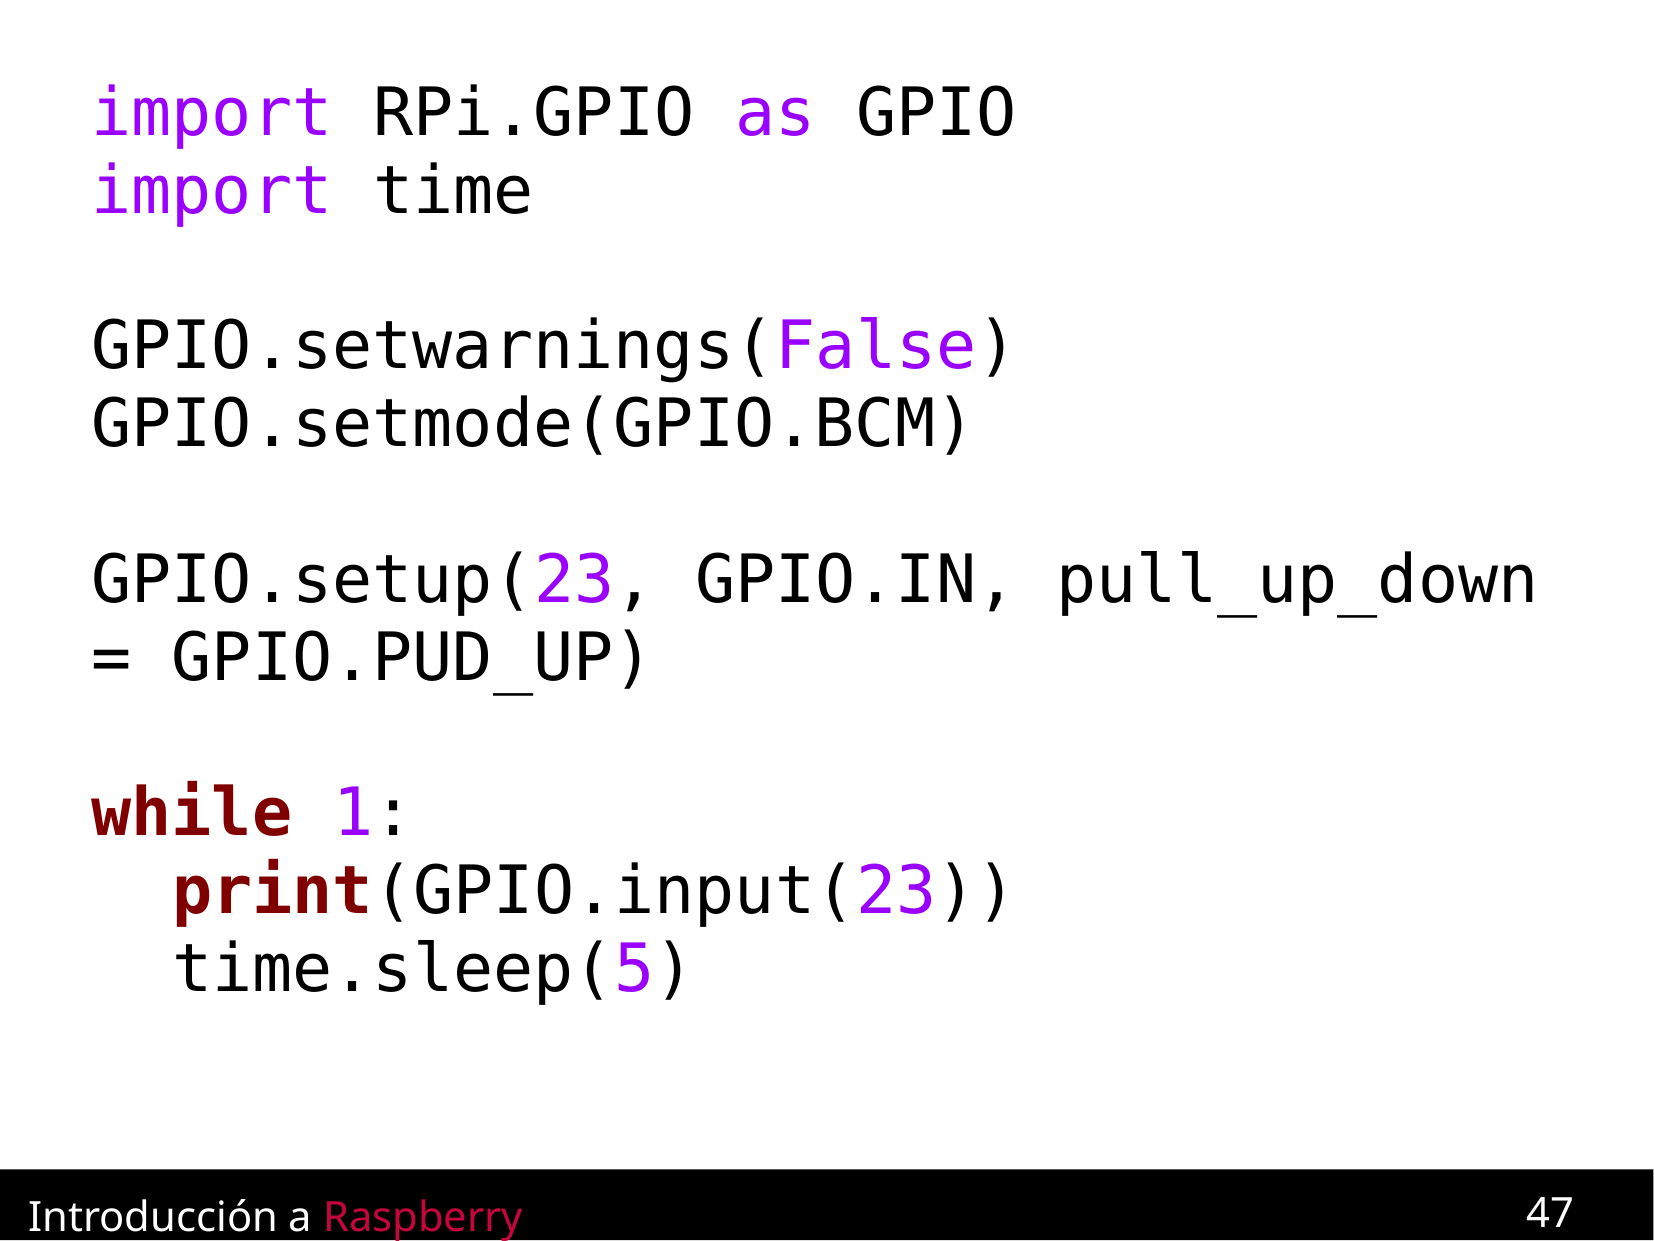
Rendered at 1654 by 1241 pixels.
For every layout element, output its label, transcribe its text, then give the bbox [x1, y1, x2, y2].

text_box [0, 0, 1654, 1241]
text_box Introducción a Raspberry Pi [13, 1179, 556, 1241]
text_box <number> [1521, 1175, 1654, 1241]
text_box import RPi.GPIO as GPIO import time GPIO.setwarnings(False) GPIO.setmode(GPIO.BCM) GPIO.setup(23, GPIO.IN, pull_up_down = GPIO.PUD_UP) while 1: print(GPIO.input(23)) time.sleep(5) [76, 66, 1577, 1175]
